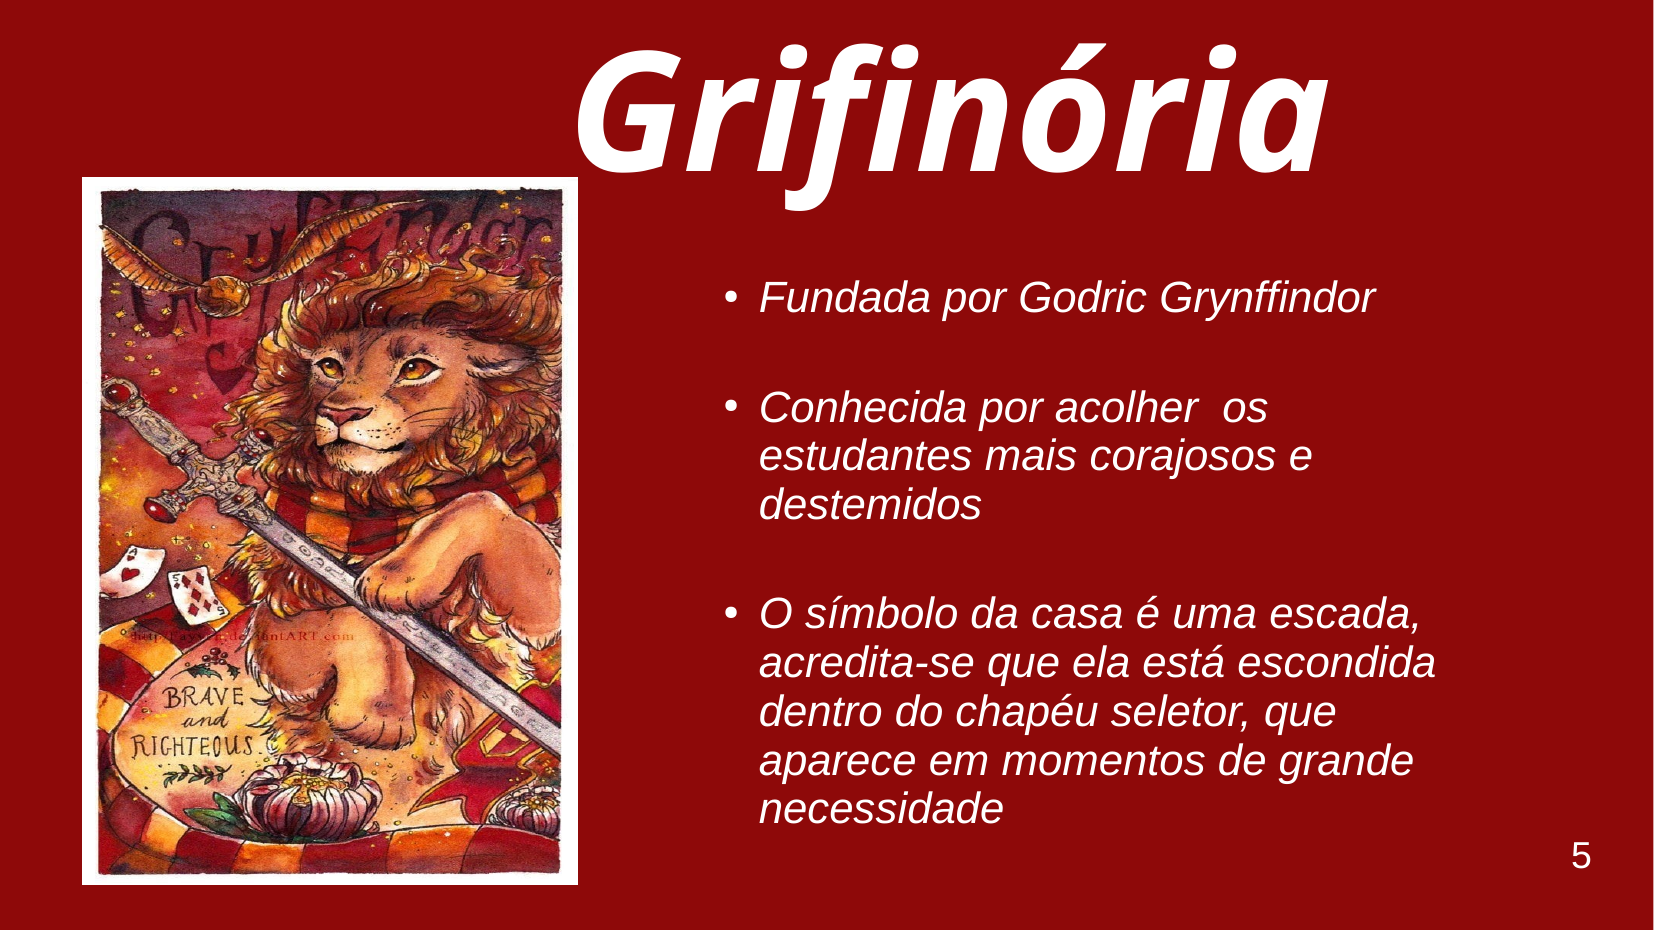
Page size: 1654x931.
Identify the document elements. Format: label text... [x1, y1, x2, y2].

text_box <número> [1556, 826, 1654, 897]
title Grifinória [206, 0, 1654, 253]
picture [82, 177, 578, 885]
text_box Fundada por Godric Grynffindor Conhecida por acolher os estudantes mais corajosos e destemidos O símbolo da casa é uma escada, acredita-se que ela está escondida dentro do chapéu seletor, que aparece em momentos de grande necessidade [708, 265, 1477, 841]
